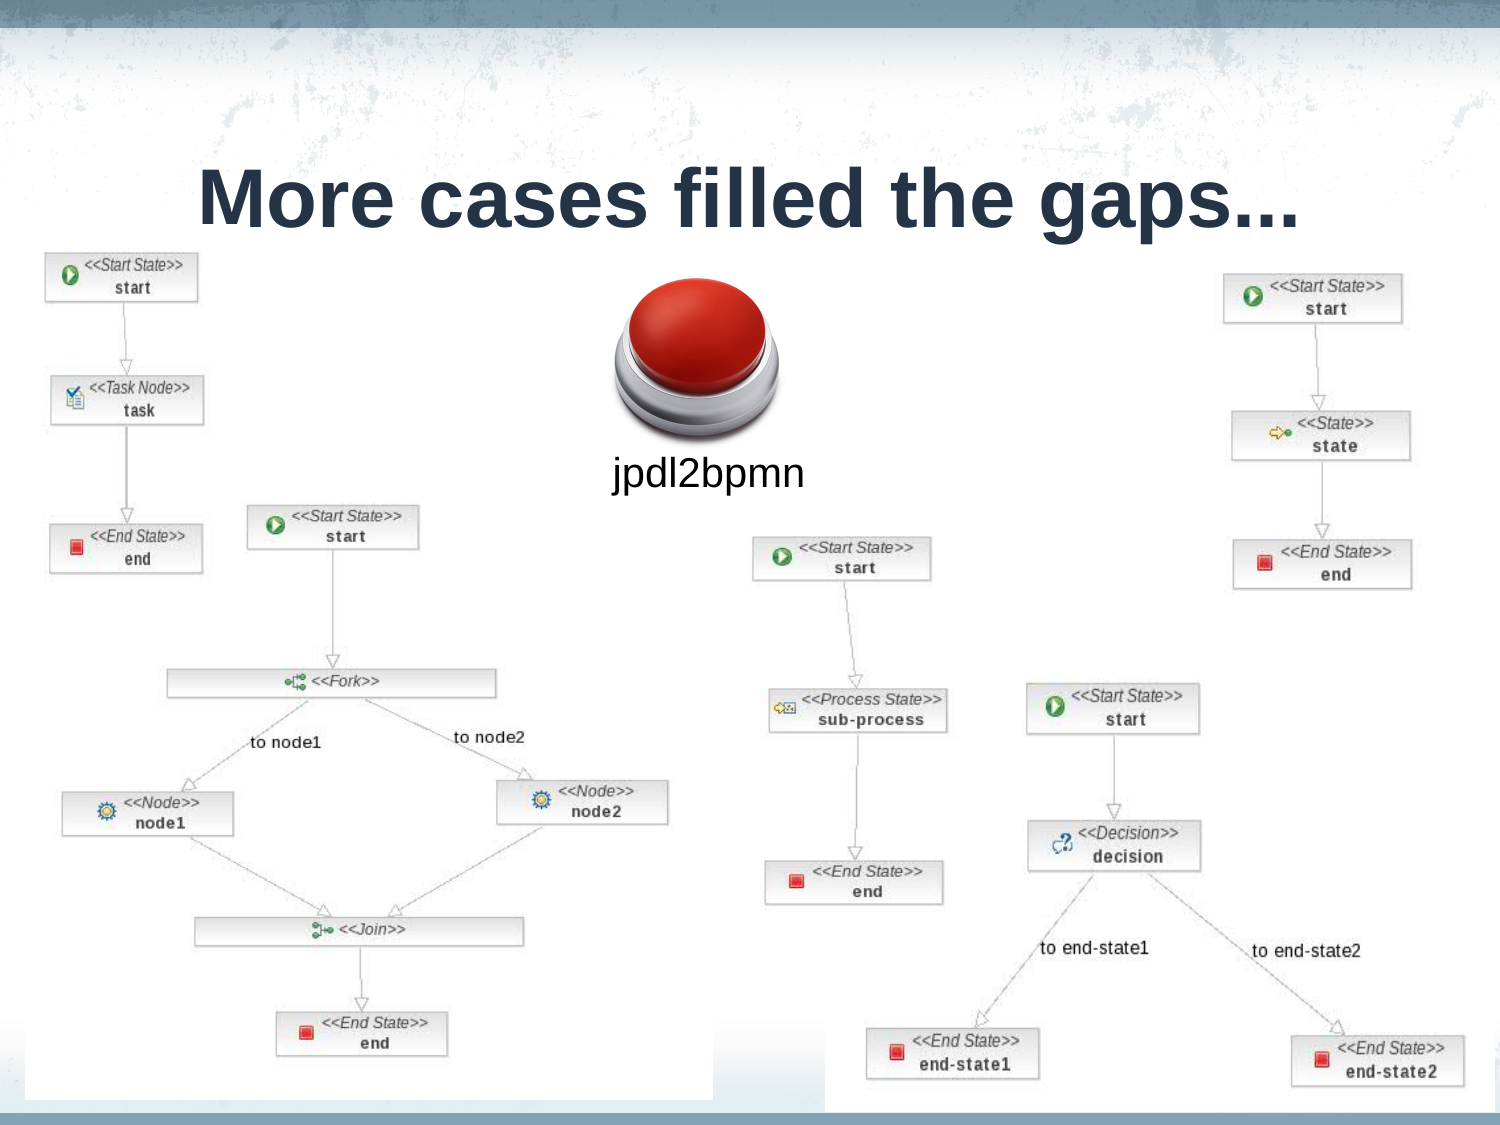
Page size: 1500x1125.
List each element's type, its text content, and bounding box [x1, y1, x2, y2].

title More cases filled the gaps... [112, 76, 1388, 312]
text_box jpdl2bpmn [597, 438, 823, 504]
picture [0, 0, 1500, 1125]
